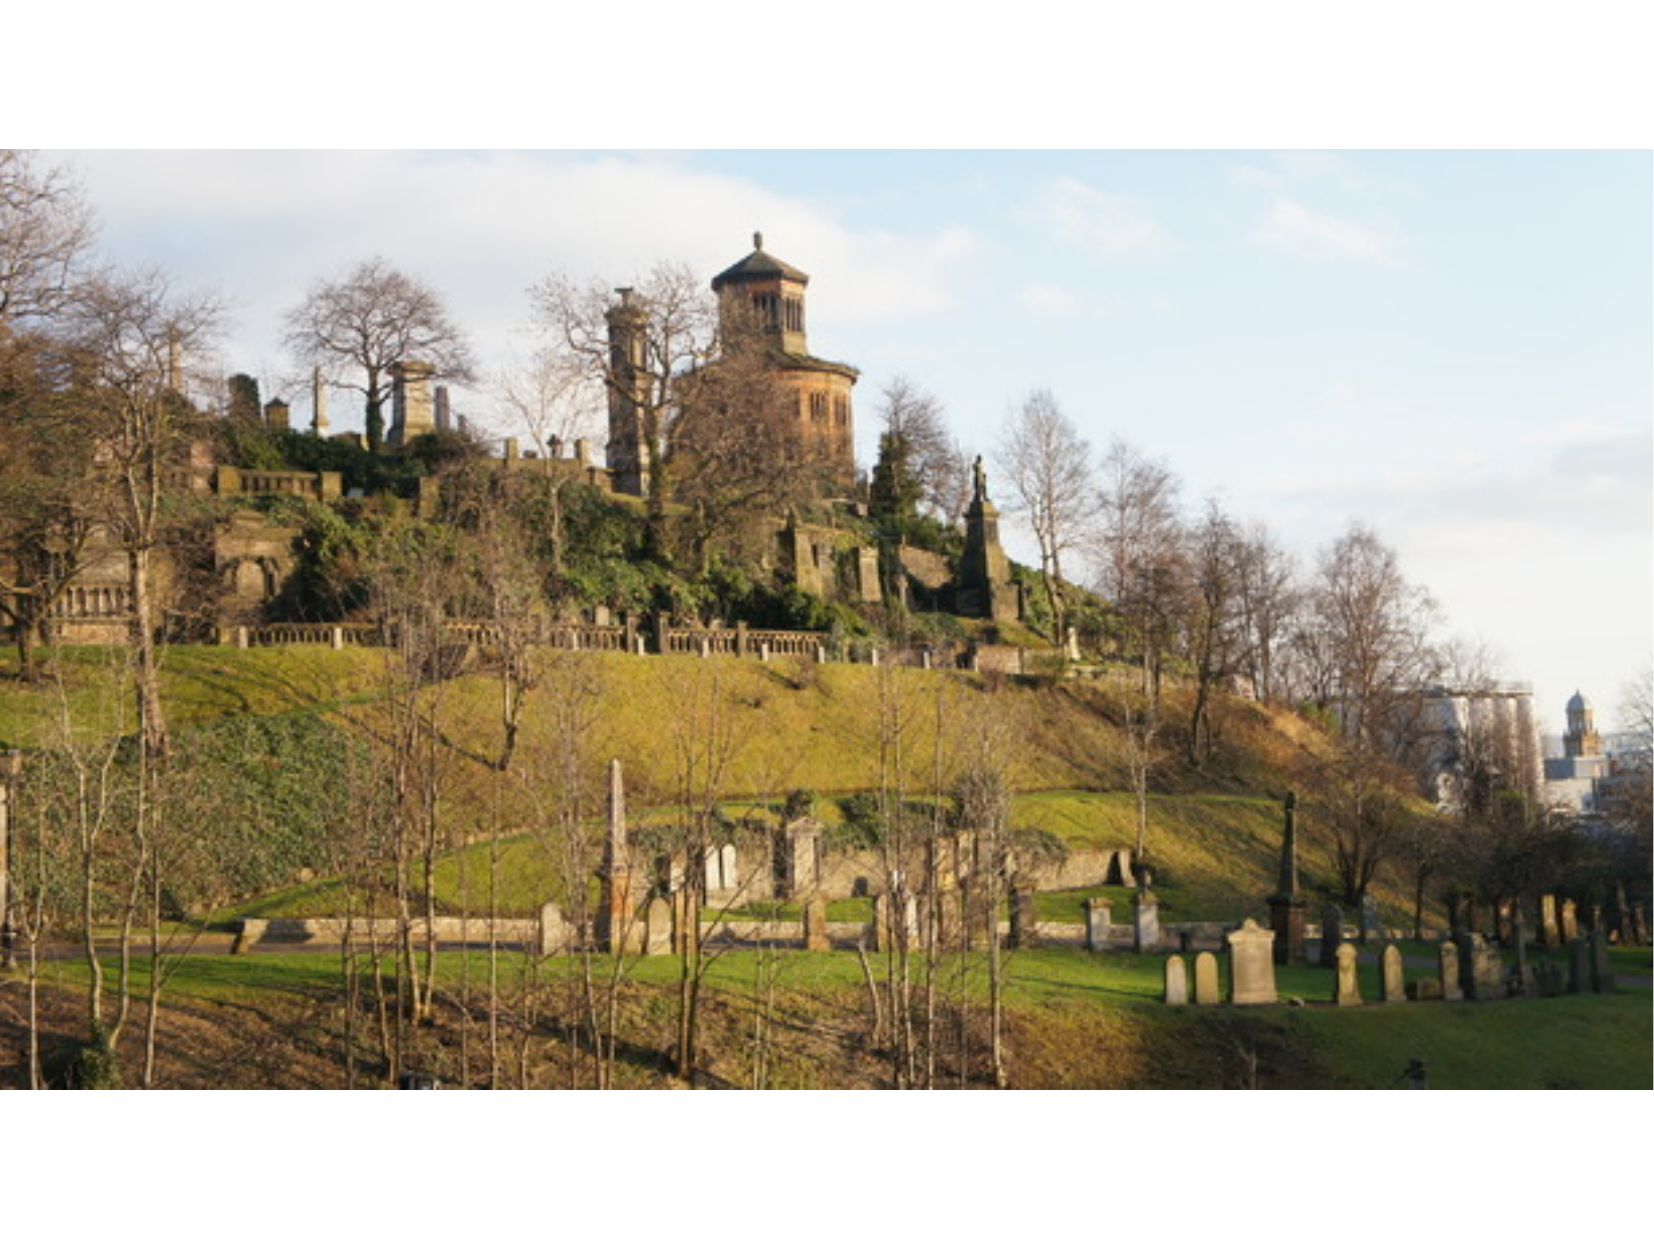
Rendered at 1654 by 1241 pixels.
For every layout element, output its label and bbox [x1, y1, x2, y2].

picture [0, 149, 1654, 1090]
